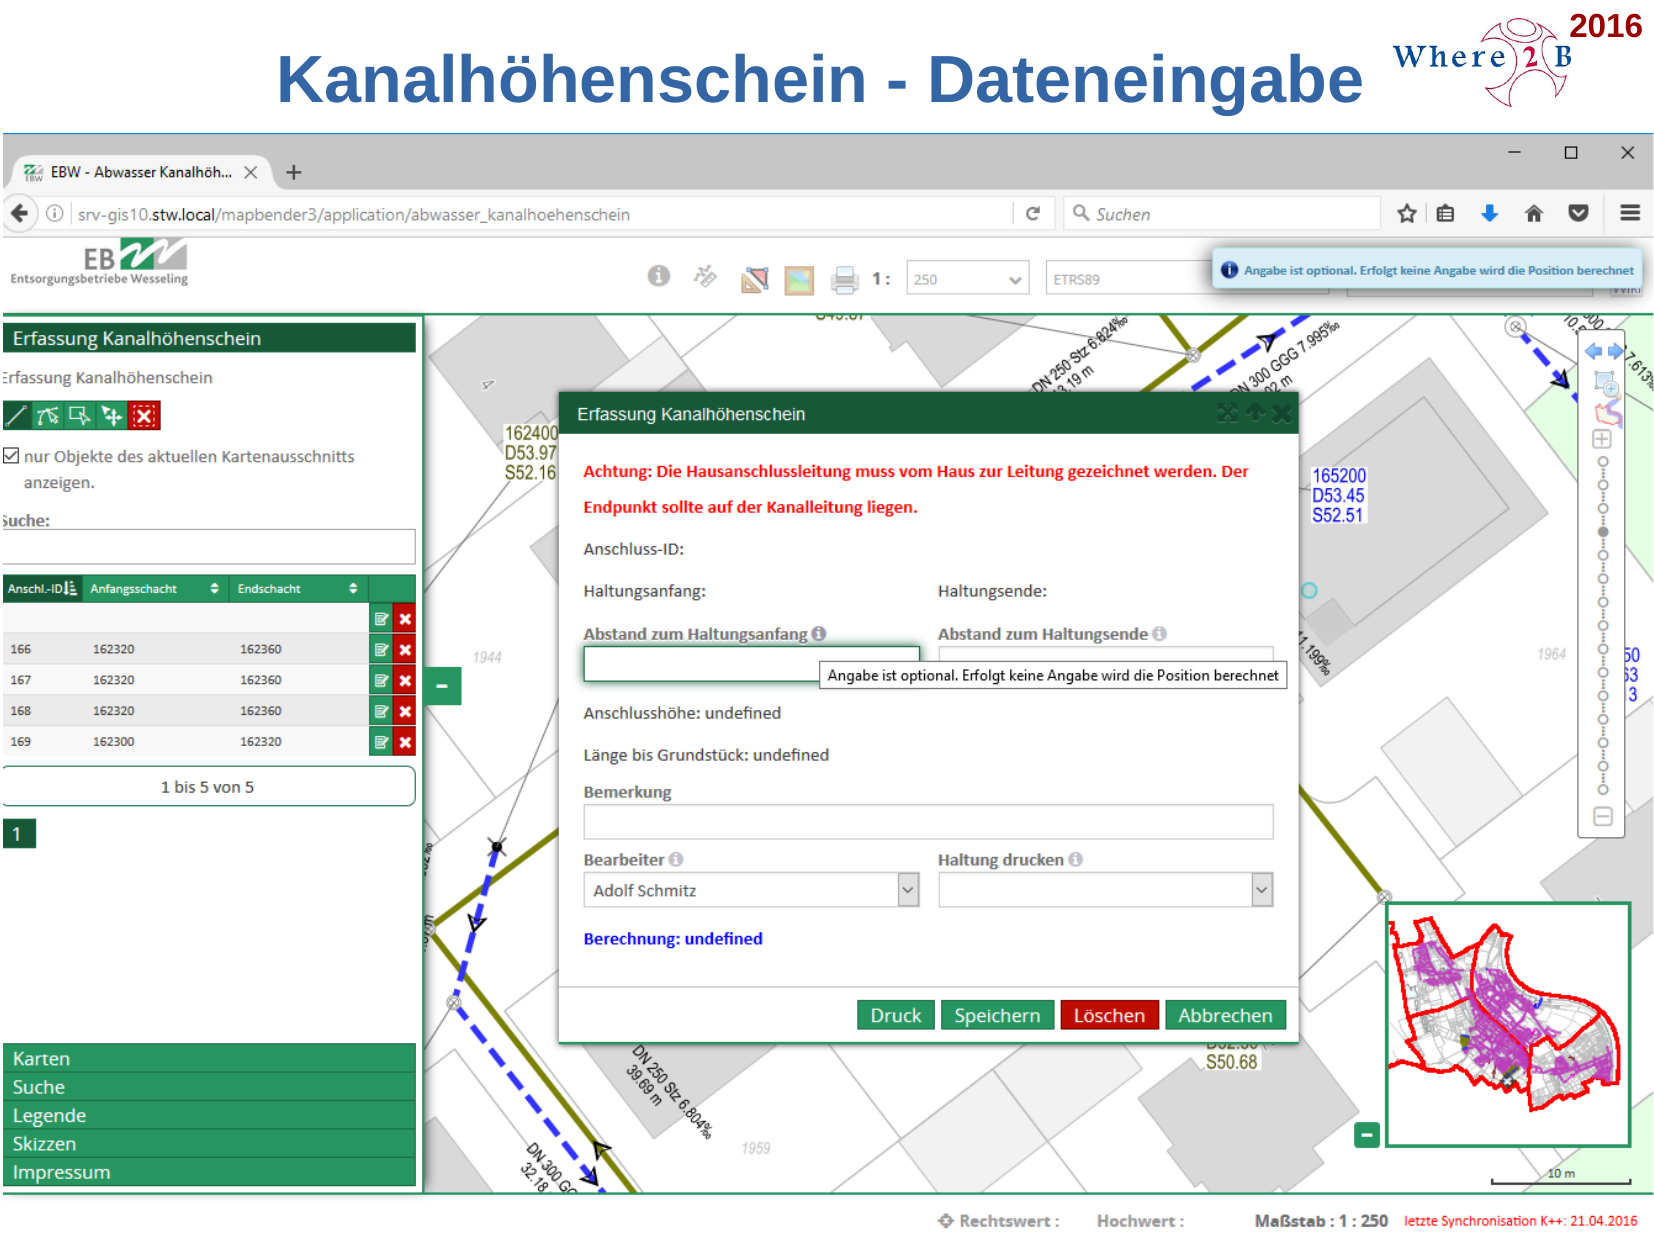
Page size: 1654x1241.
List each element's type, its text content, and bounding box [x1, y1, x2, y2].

picture [3, 133, 1654, 1241]
picture [1565, 18, 1571, 107]
title Kanalhöhenschein - Dateneingabe [76, 5, 1565, 154]
